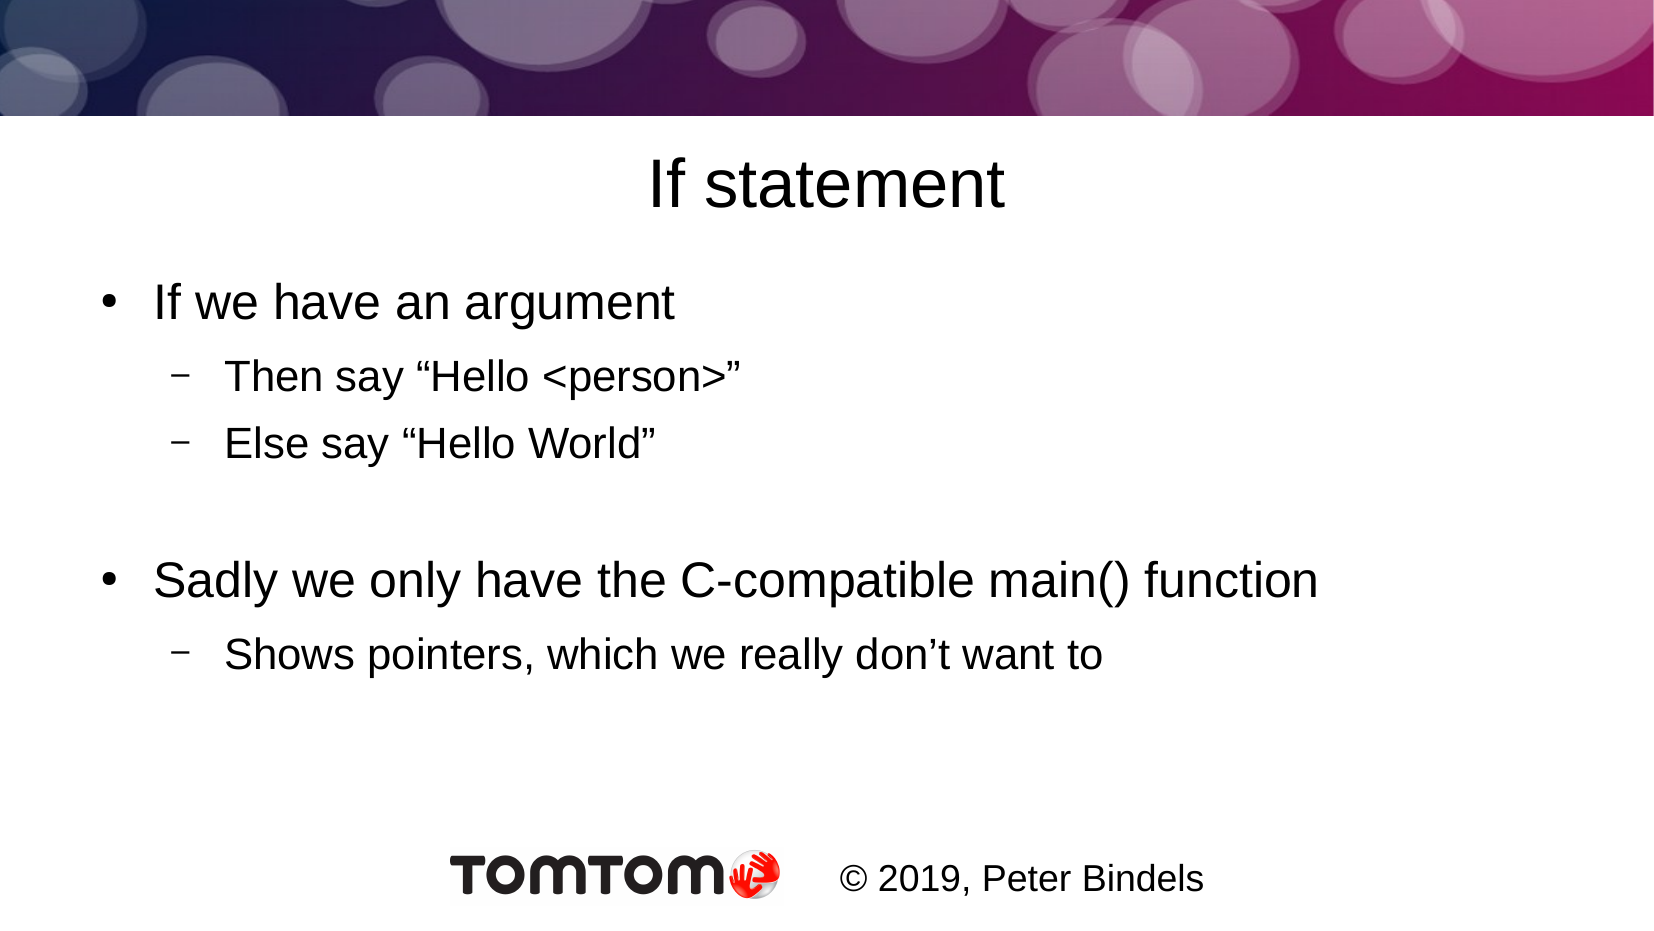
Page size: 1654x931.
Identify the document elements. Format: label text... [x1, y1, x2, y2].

list If we have an argument Then say “Hello <person>” Else say “Hello World” Sadly we only have the C-compatible main() function Shows pointers, which we really don’t want to [82, 274, 1571, 815]
picture [450, 847, 784, 906]
picture [0, 0, 1654, 116]
title If statement [82, 119, 1571, 249]
